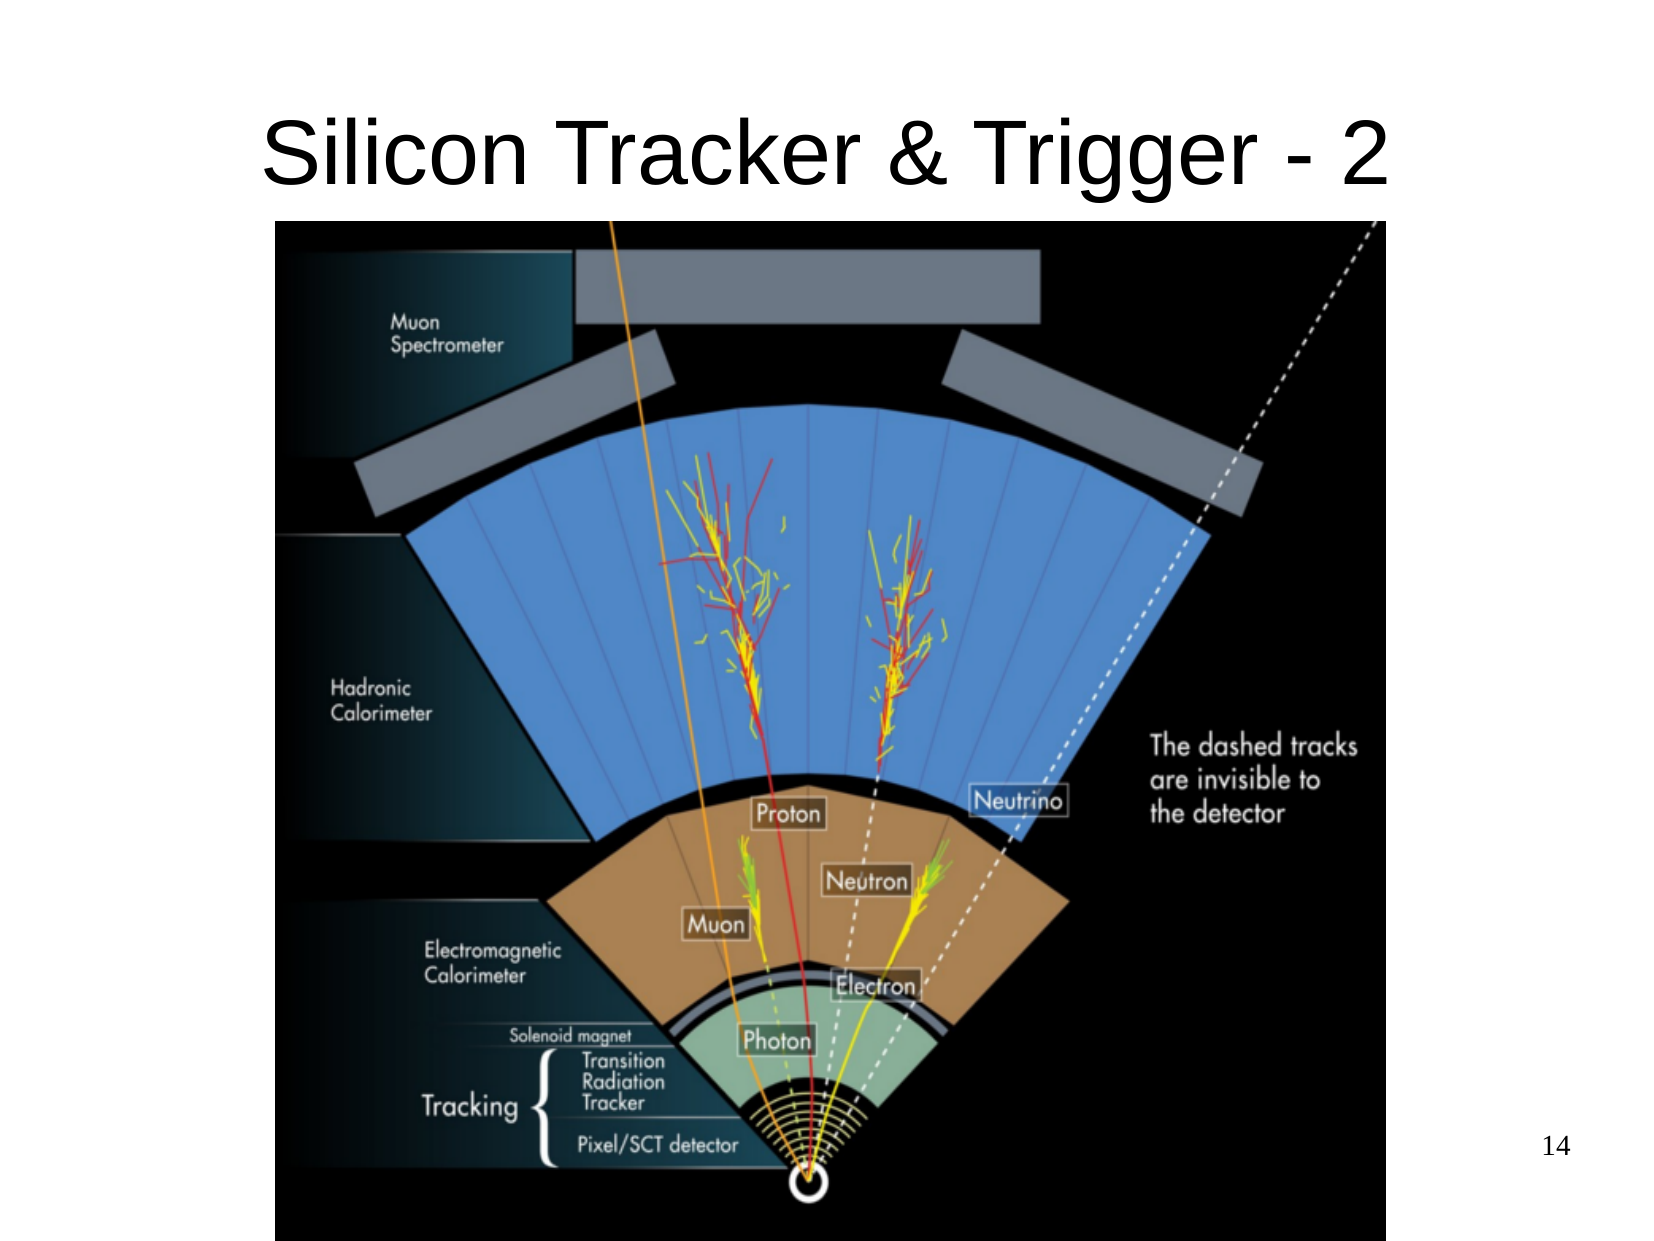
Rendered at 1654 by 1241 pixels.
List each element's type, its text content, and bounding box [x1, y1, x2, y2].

picture [275, 221, 1386, 1241]
title Silicon Tracker & Trigger - 2 [82, 49, 1571, 257]
